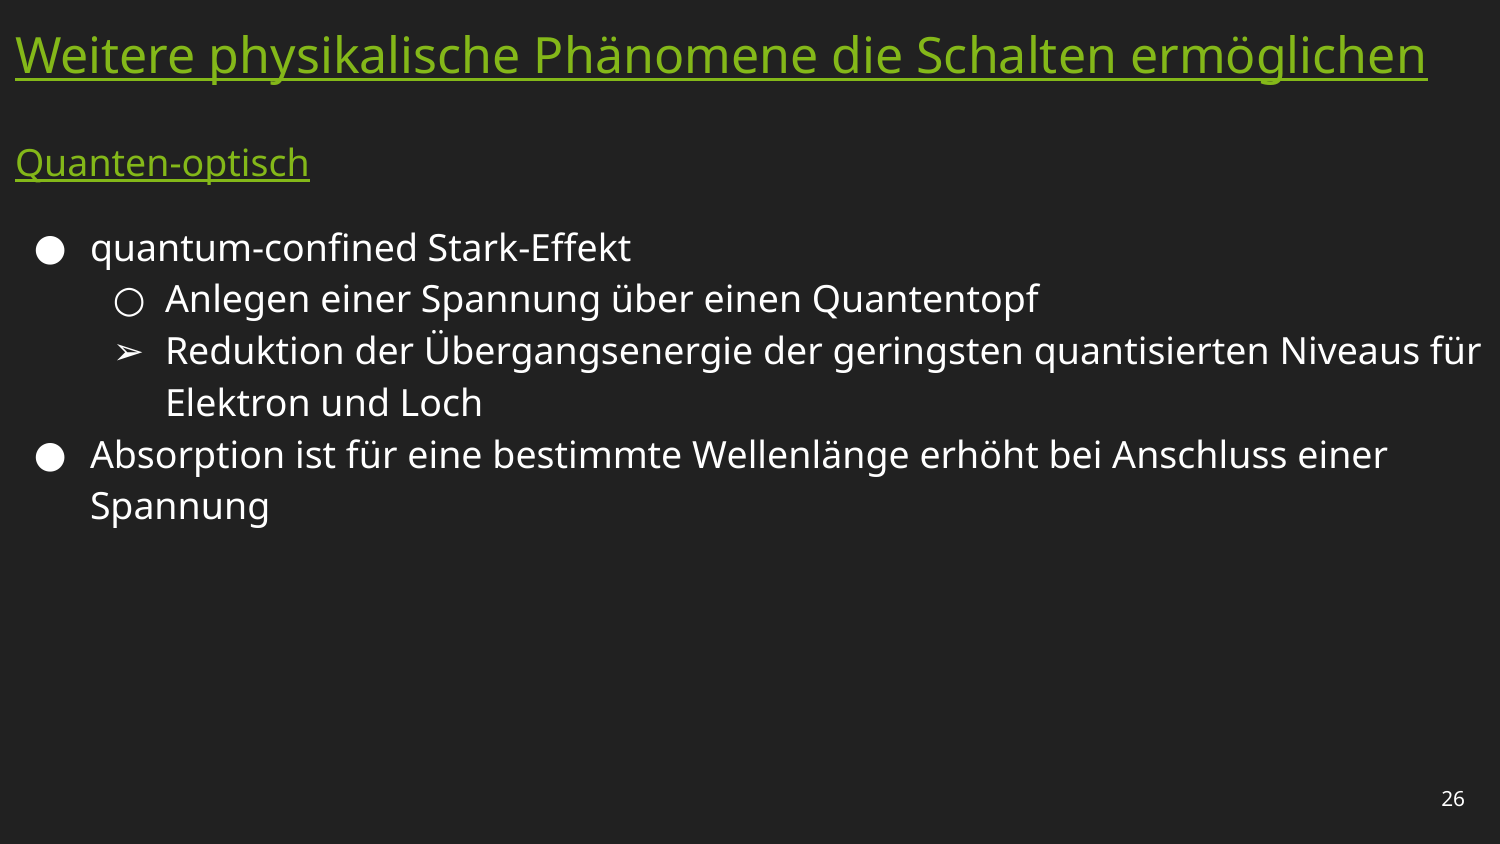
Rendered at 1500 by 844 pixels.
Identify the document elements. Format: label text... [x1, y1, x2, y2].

list Quanten-optisch quantum-confined Stark-Effekt Anlegen einer Spannung über einen Quantentopf Reduktion der Übergangsenergie der geringsten quantisierten Niveaus für Elektron und Loch Absorption ist für eine bestimmte Wellenlänge erhöht bei Anschluss einer Spannung [0, 116, 1500, 647]
title Weitere physikalische Phänomene die Schalten ermöglichen [0, 0, 1493, 101]
slide_number <number> [1389, 764, 1480, 830]
